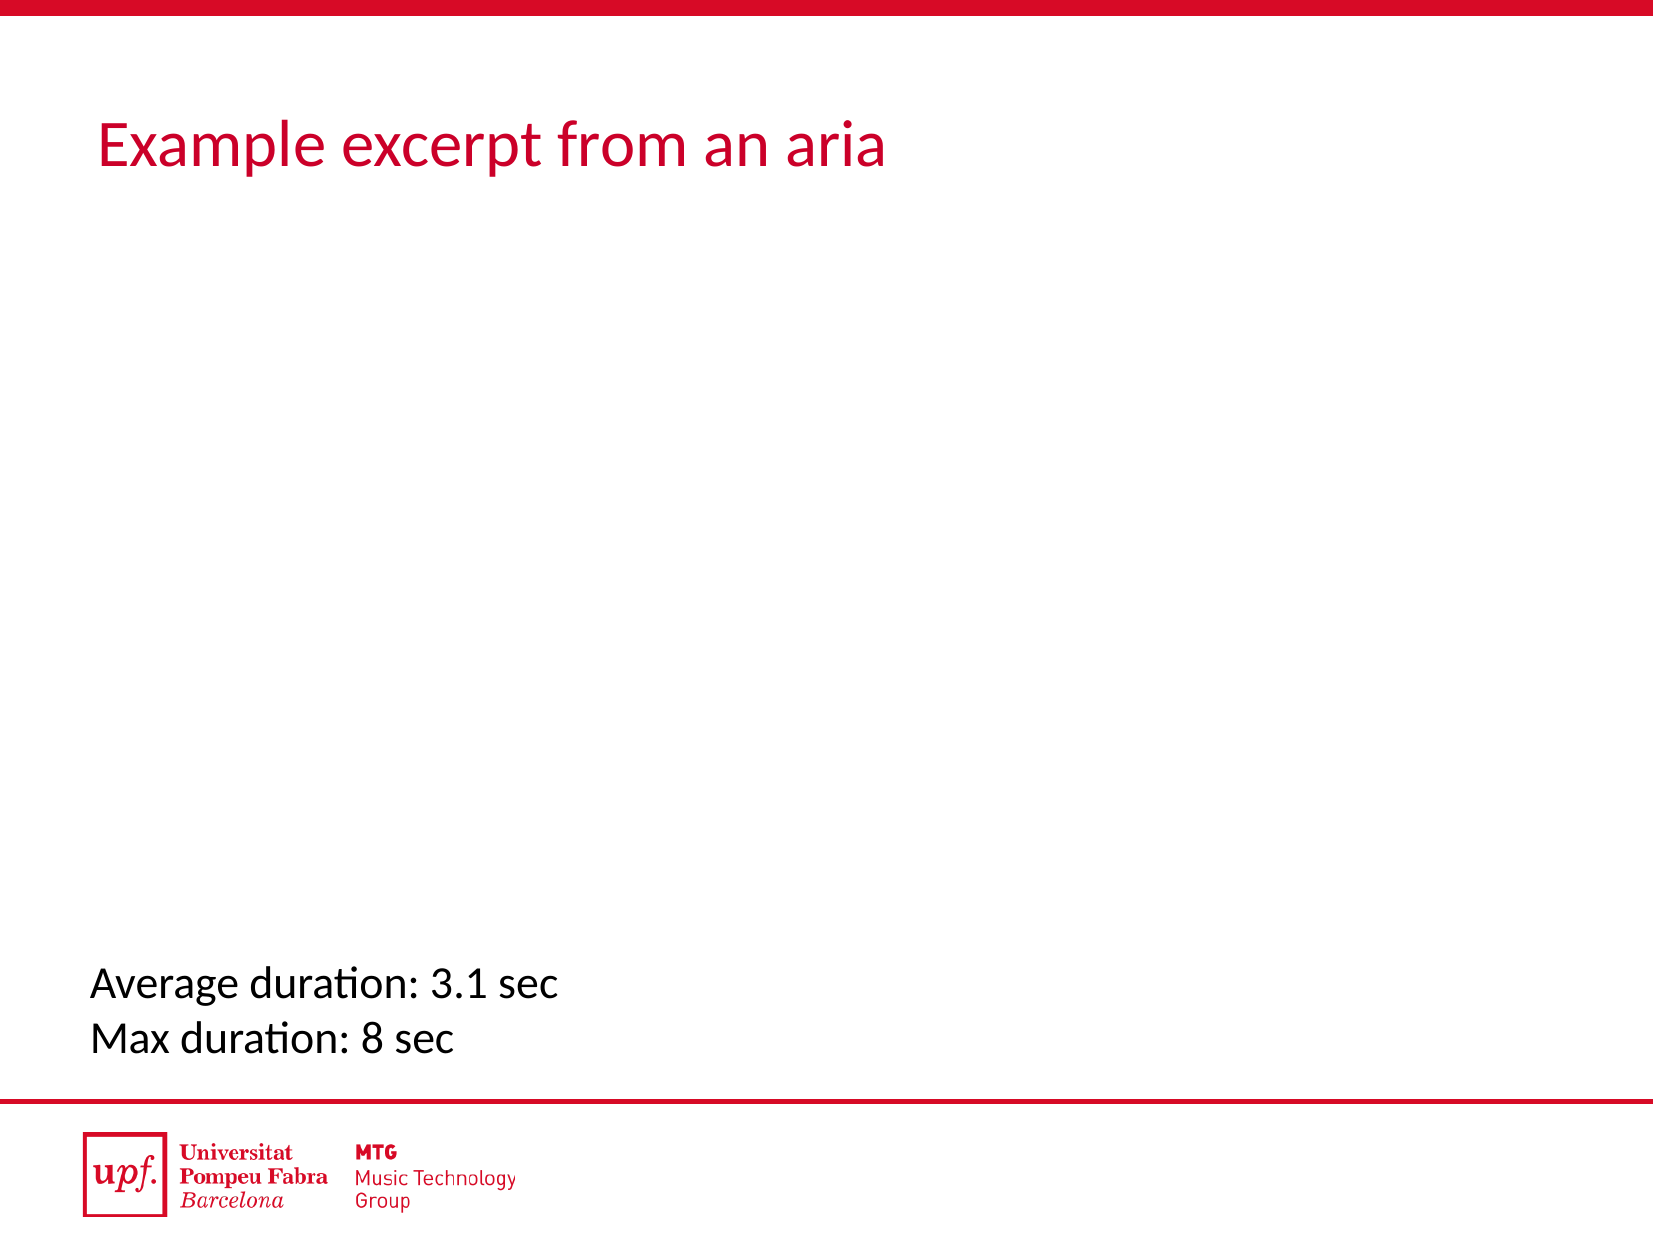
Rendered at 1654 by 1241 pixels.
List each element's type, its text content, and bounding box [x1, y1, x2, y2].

text_box Example excerpt from an aria [82, 92, 1571, 234]
text_box Average duration: 3.1 sec Max duration: 8 sec [74, 944, 690, 1095]
